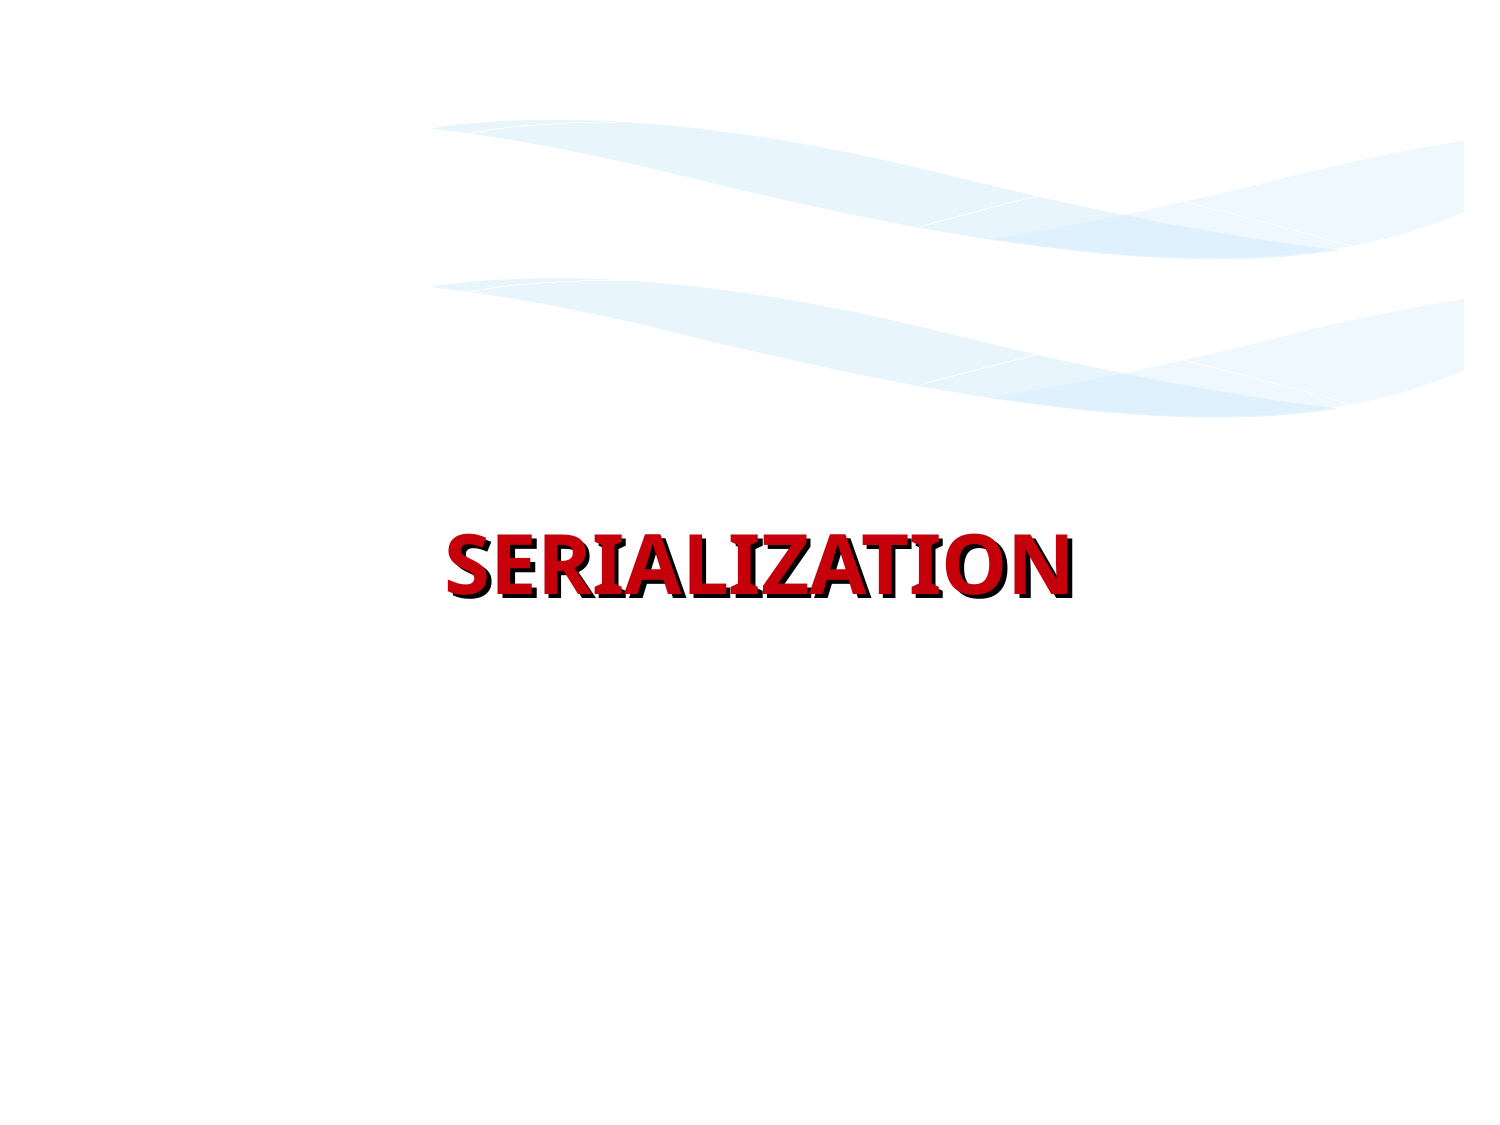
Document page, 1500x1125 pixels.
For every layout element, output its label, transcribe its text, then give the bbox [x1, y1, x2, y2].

subtitle SERIALIZATION [85, 182, 1436, 940]
